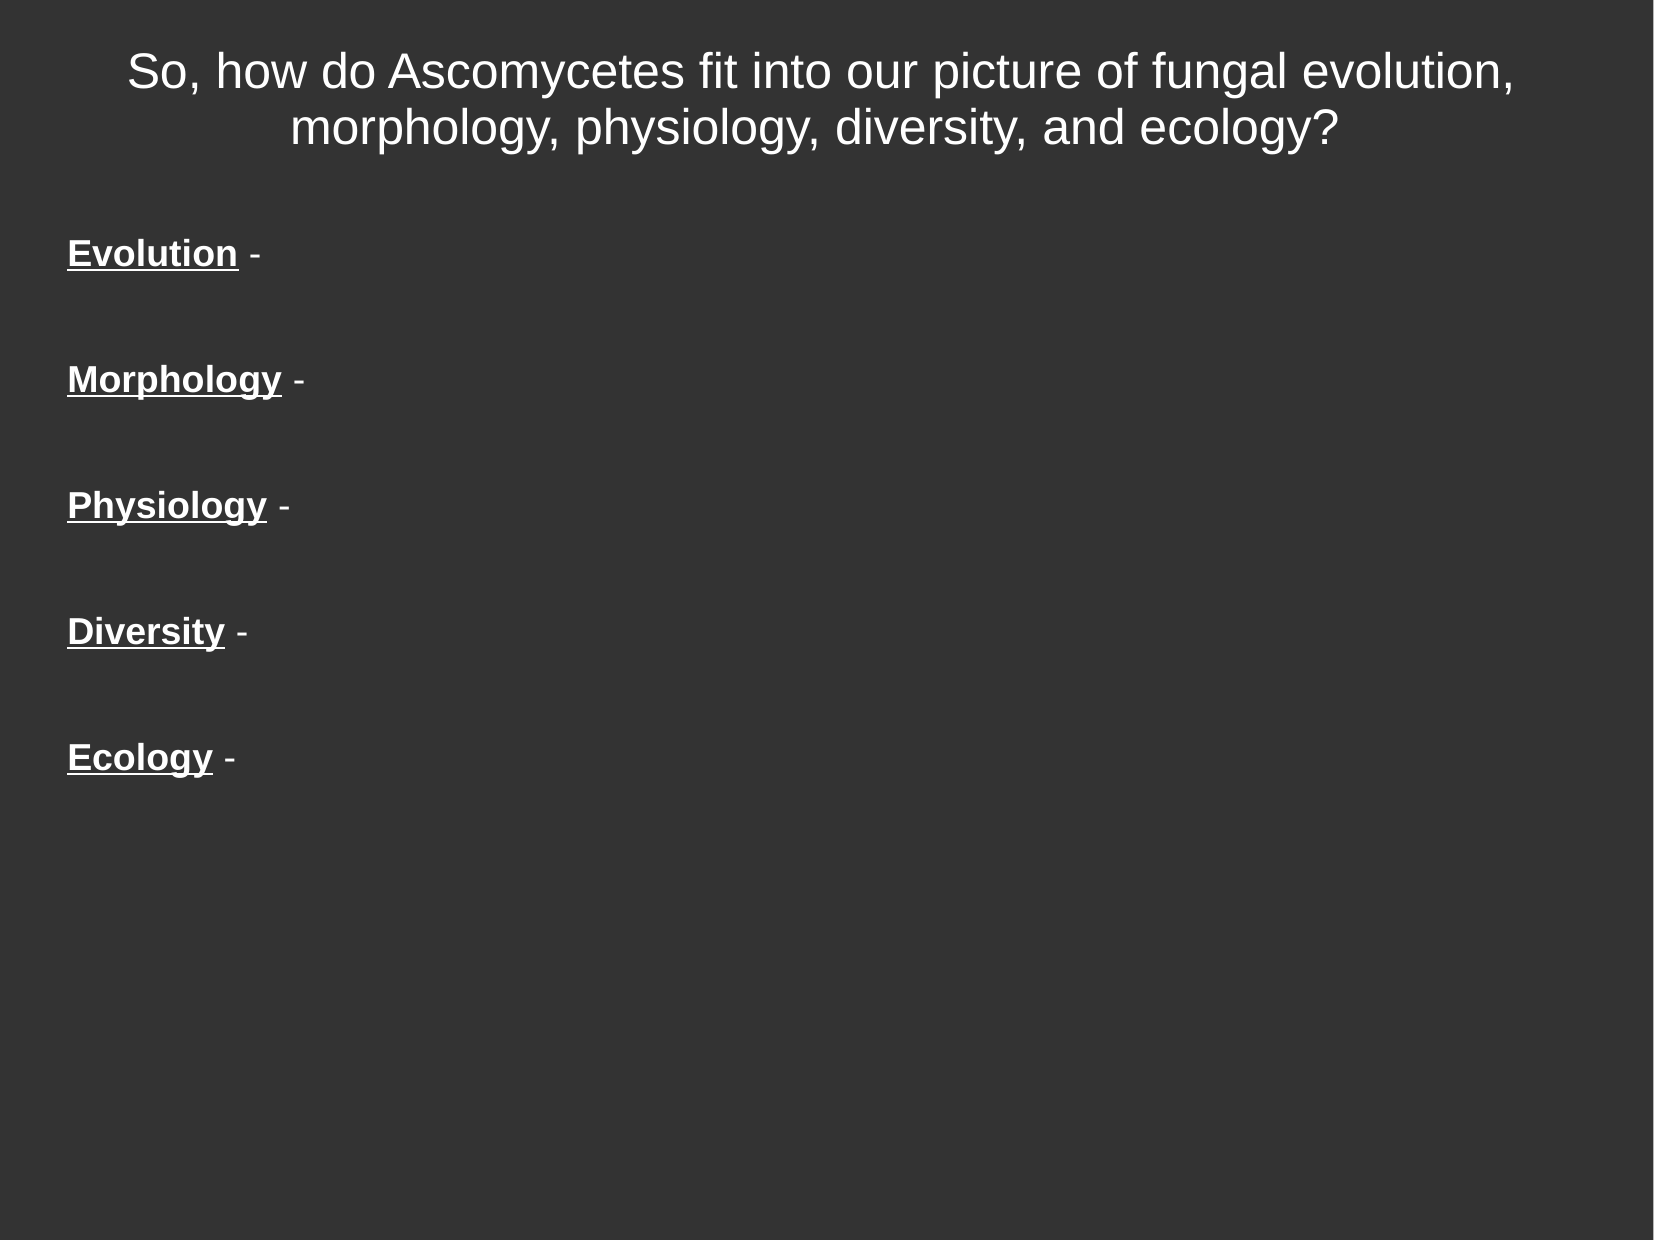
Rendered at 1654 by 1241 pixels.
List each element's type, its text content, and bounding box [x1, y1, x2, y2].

text_box Evolution - Morphology - Physiology - Diversity - Ecology - [52, 225, 1605, 1038]
text_box So, how do Ascomycetes fit into our picture of fungal evolution, morphology, physiology, diversity, and ecology? [22, 36, 1622, 163]
